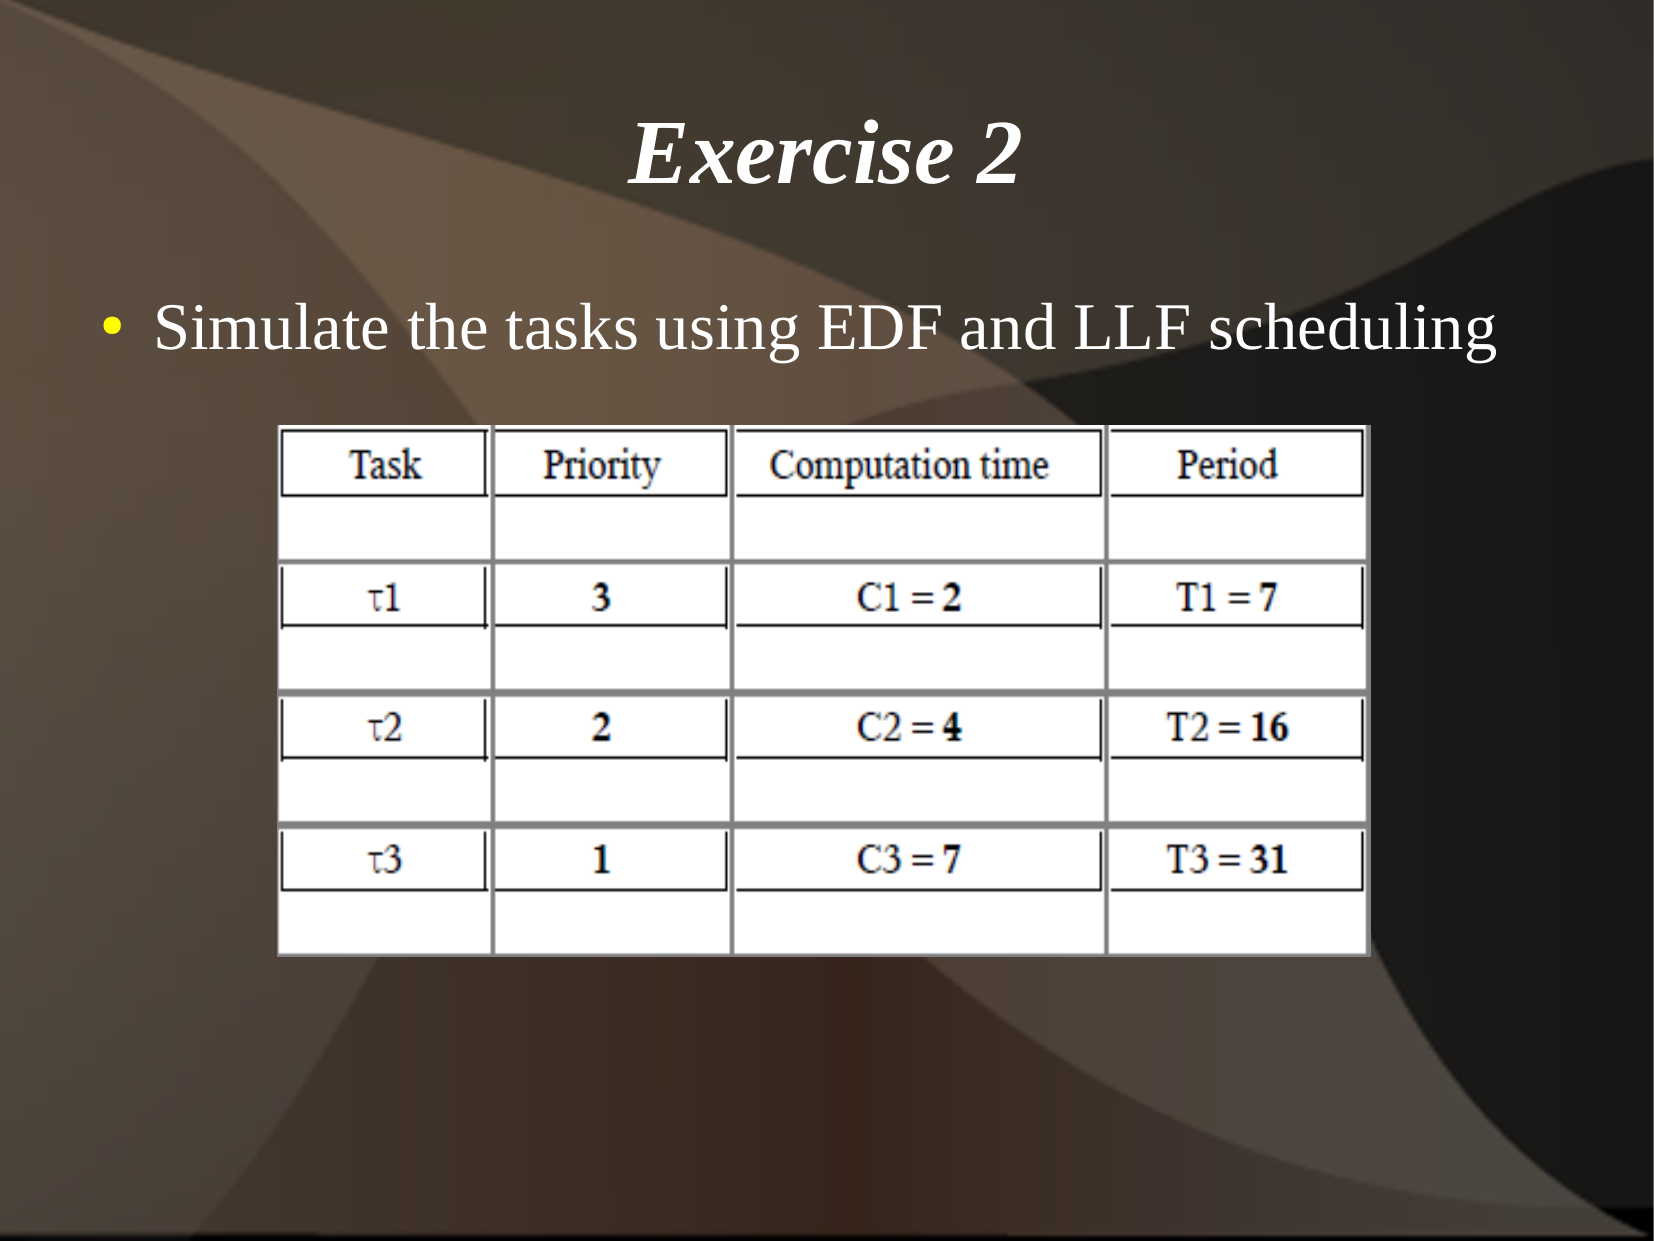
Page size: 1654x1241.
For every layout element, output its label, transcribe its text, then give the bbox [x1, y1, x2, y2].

title Exercise 2 [82, 56, 1571, 250]
list Simulate the tasks using EDF and LLF scheduling [82, 290, 1571, 1094]
picture [0, 0, 1654, 1241]
